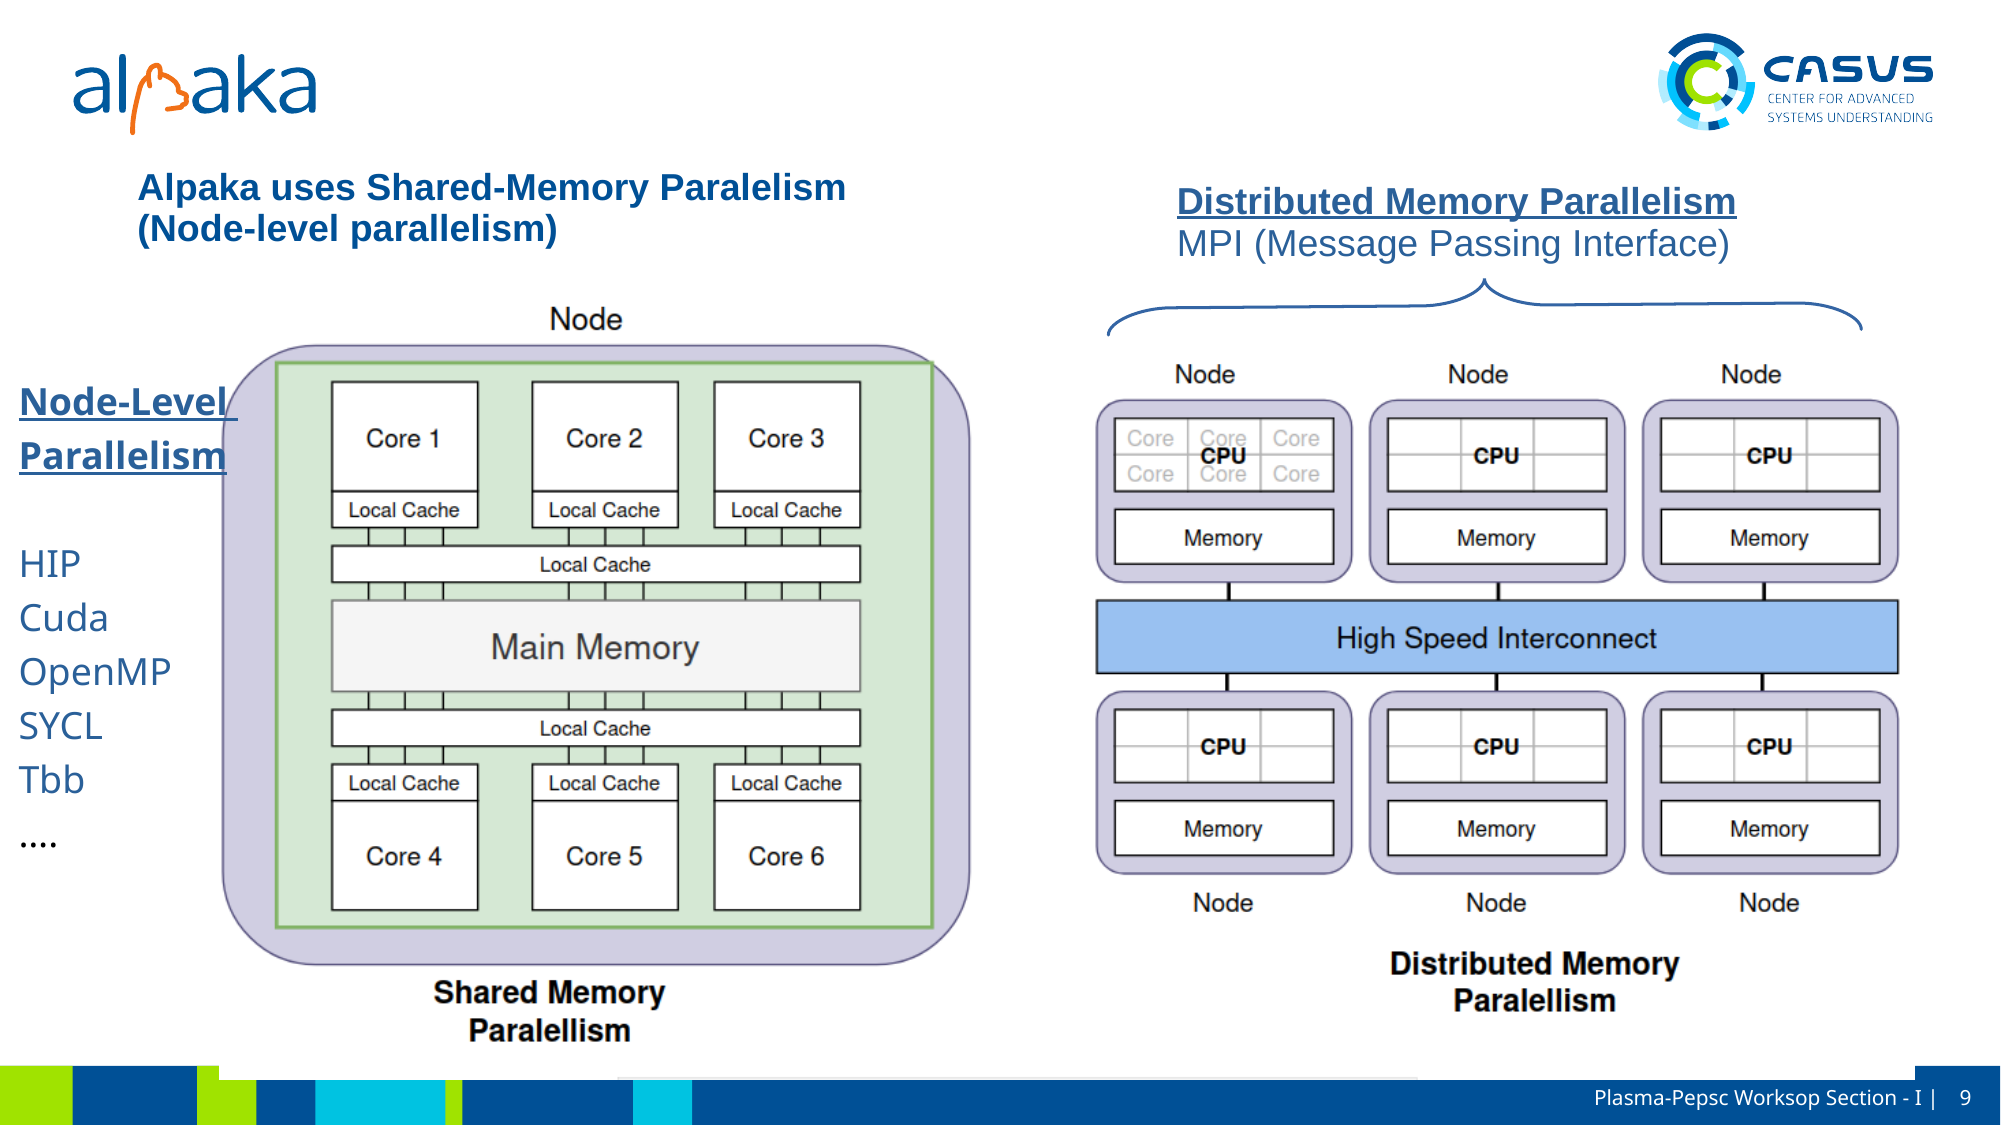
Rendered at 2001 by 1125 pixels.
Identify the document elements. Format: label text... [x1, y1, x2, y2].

text_box Distributed Memory Parallelism MPI (Message Passing Interface) [1162, 173, 1907, 272]
text_box Alpaka uses Shared-Memory Paralelism (Node-level parallelism) [122, 158, 868, 258]
picture [72, 53, 317, 136]
picture [1658, 33, 1933, 131]
picture [219, 195, 1915, 1080]
list Node-Level Parallelism HIP Cuda OpenMP SYCL Tbb …. [15, 375, 273, 949]
